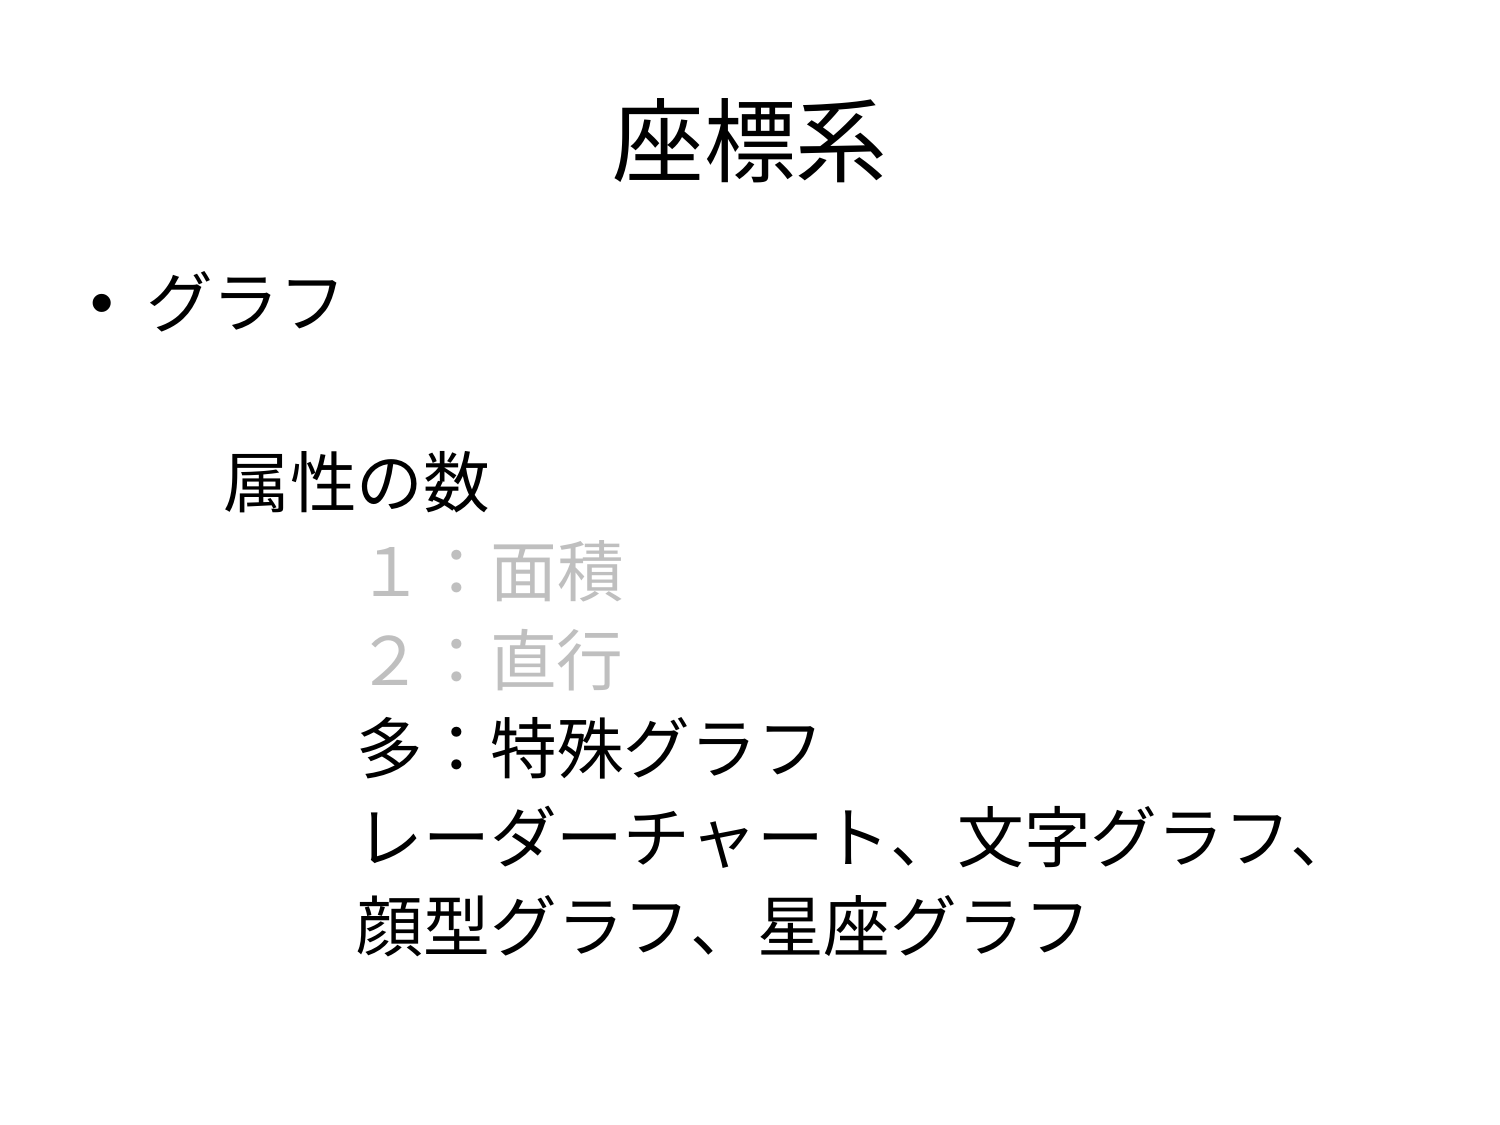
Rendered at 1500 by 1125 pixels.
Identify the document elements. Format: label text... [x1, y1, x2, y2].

list グラフ 属性の数 １：面積 ２：直行 多：特殊グラフ レーダーチャート、文字グラフ、 顔型グラフ、星座グラフ [75, 262, 1426, 1006]
title 座標系 [75, 45, 1426, 233]
